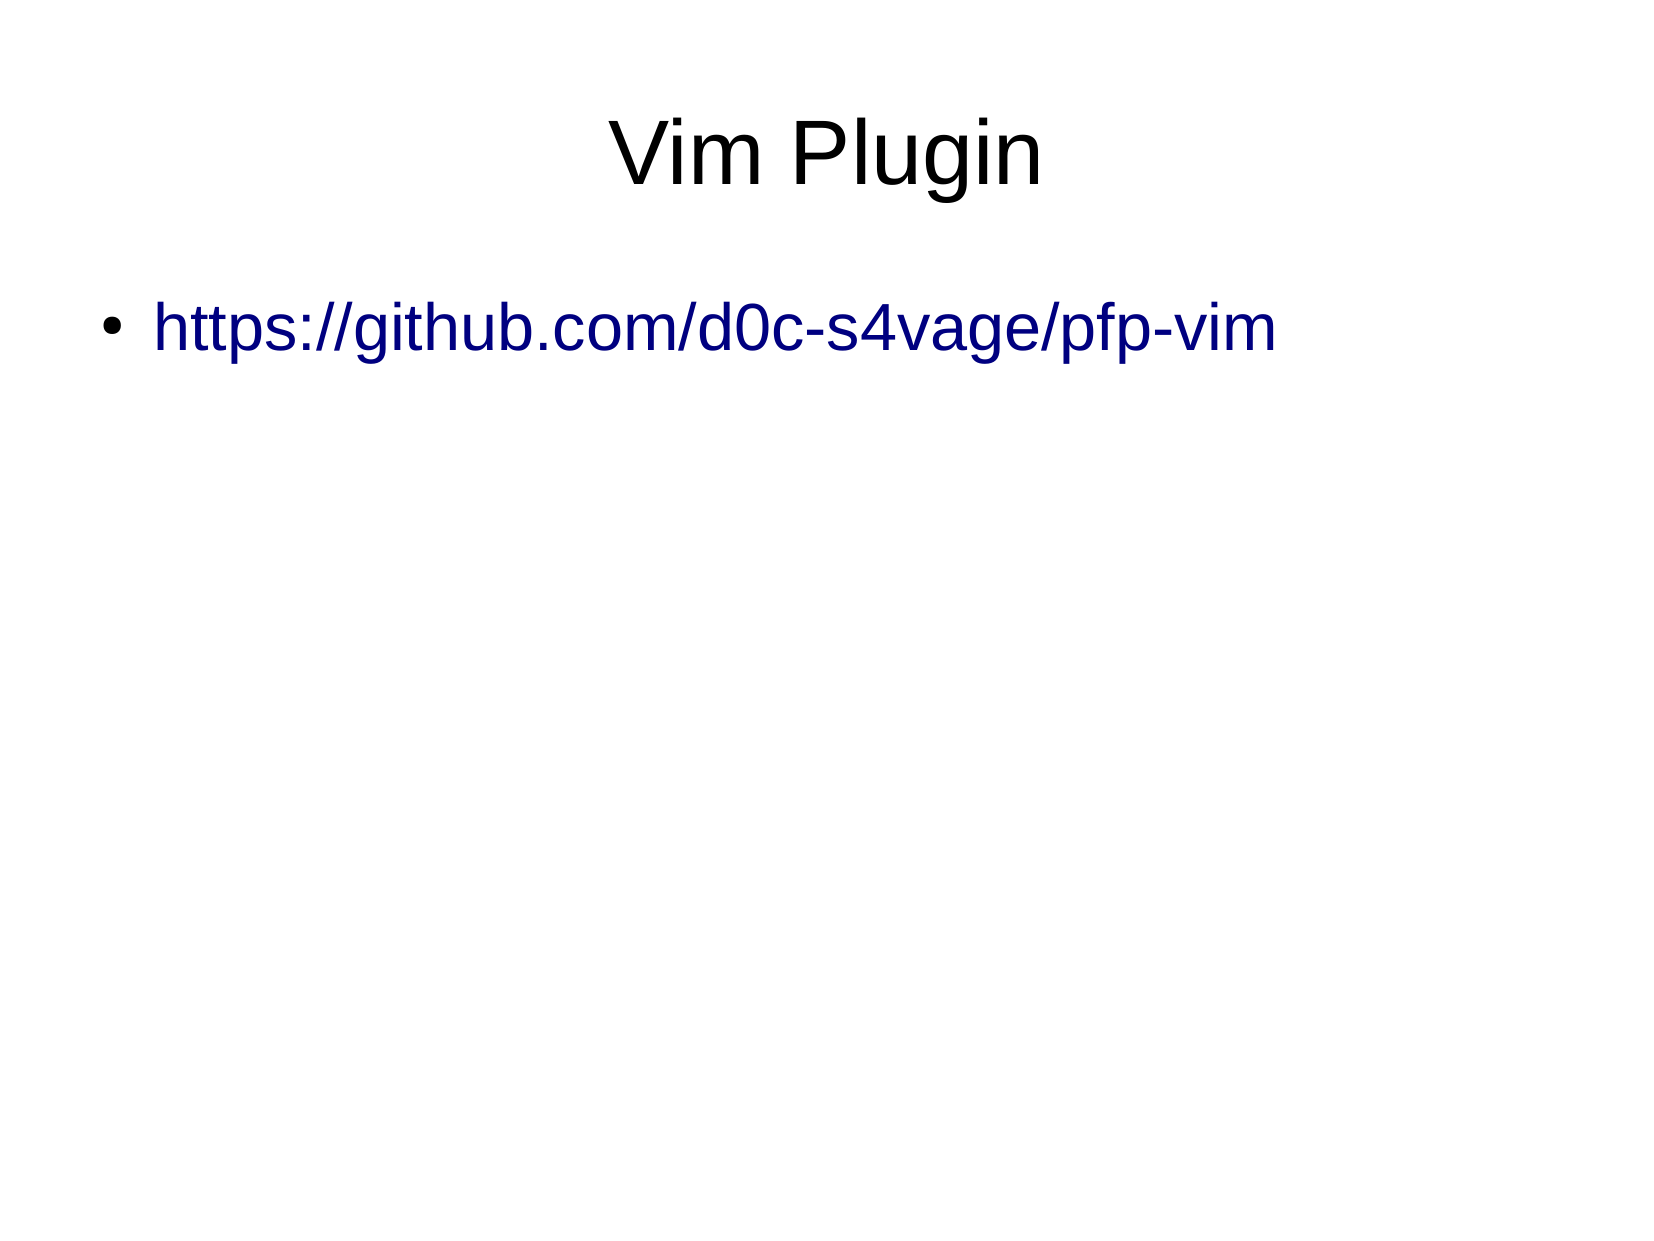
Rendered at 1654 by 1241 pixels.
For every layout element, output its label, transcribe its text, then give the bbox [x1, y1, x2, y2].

title Vim Plugin [82, 49, 1571, 257]
list https://github.com/d0c-s4vage/pfp-vim [82, 290, 1571, 1010]
